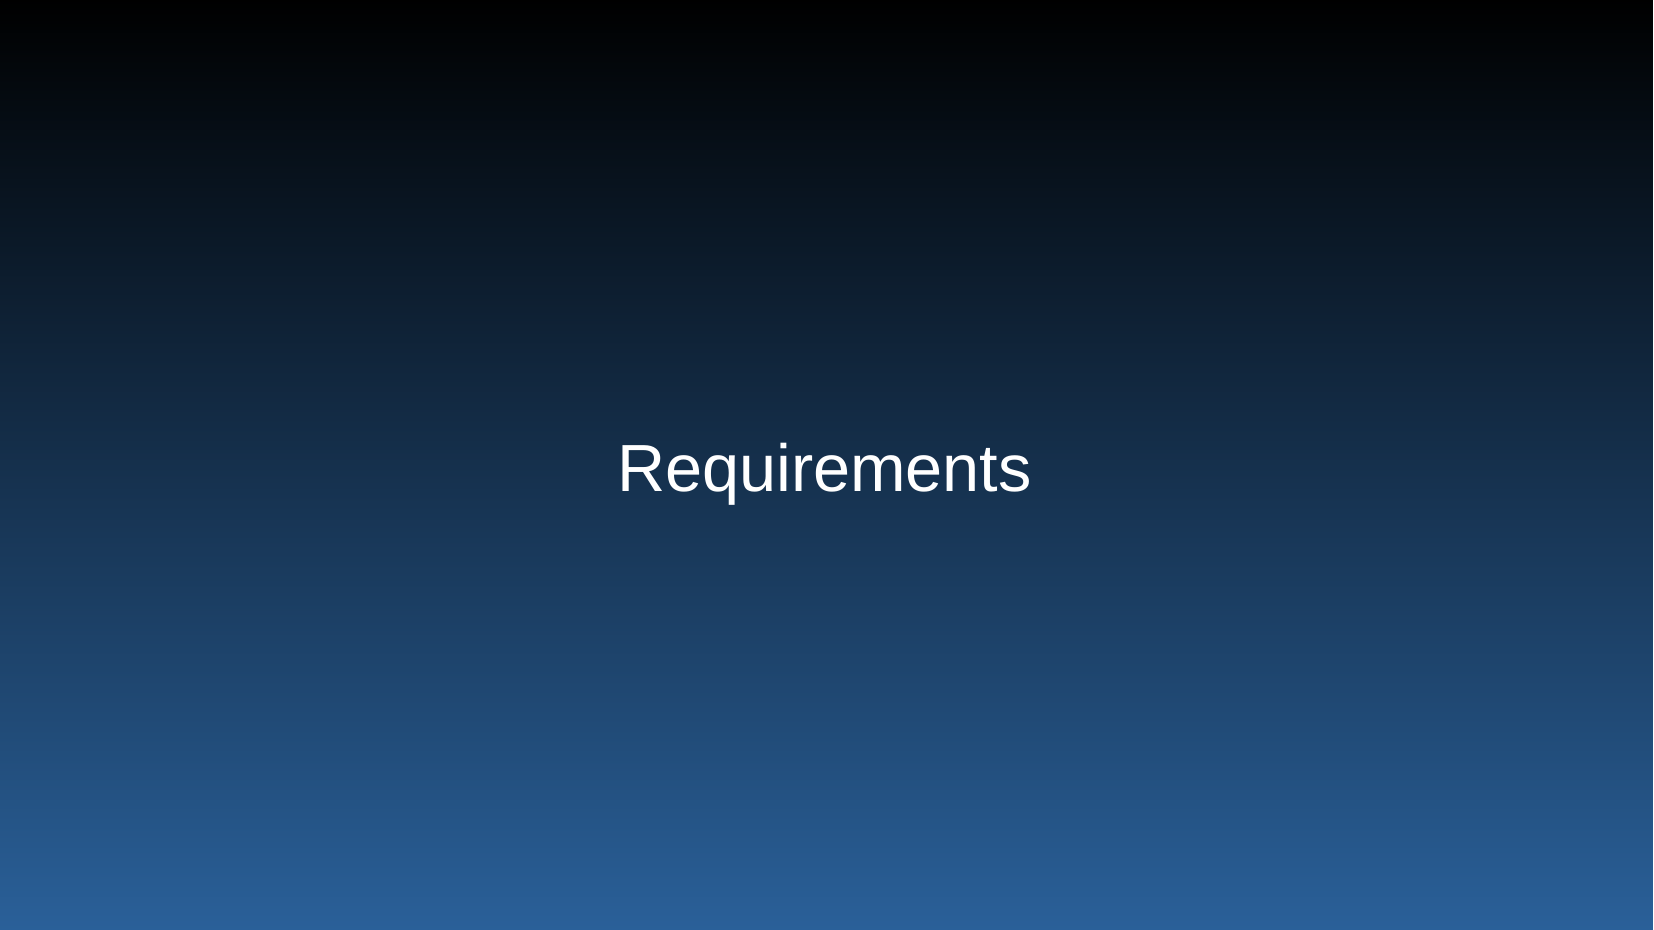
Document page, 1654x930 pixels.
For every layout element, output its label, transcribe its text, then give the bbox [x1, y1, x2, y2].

subtitle Requirements [37, 112, 1612, 825]
